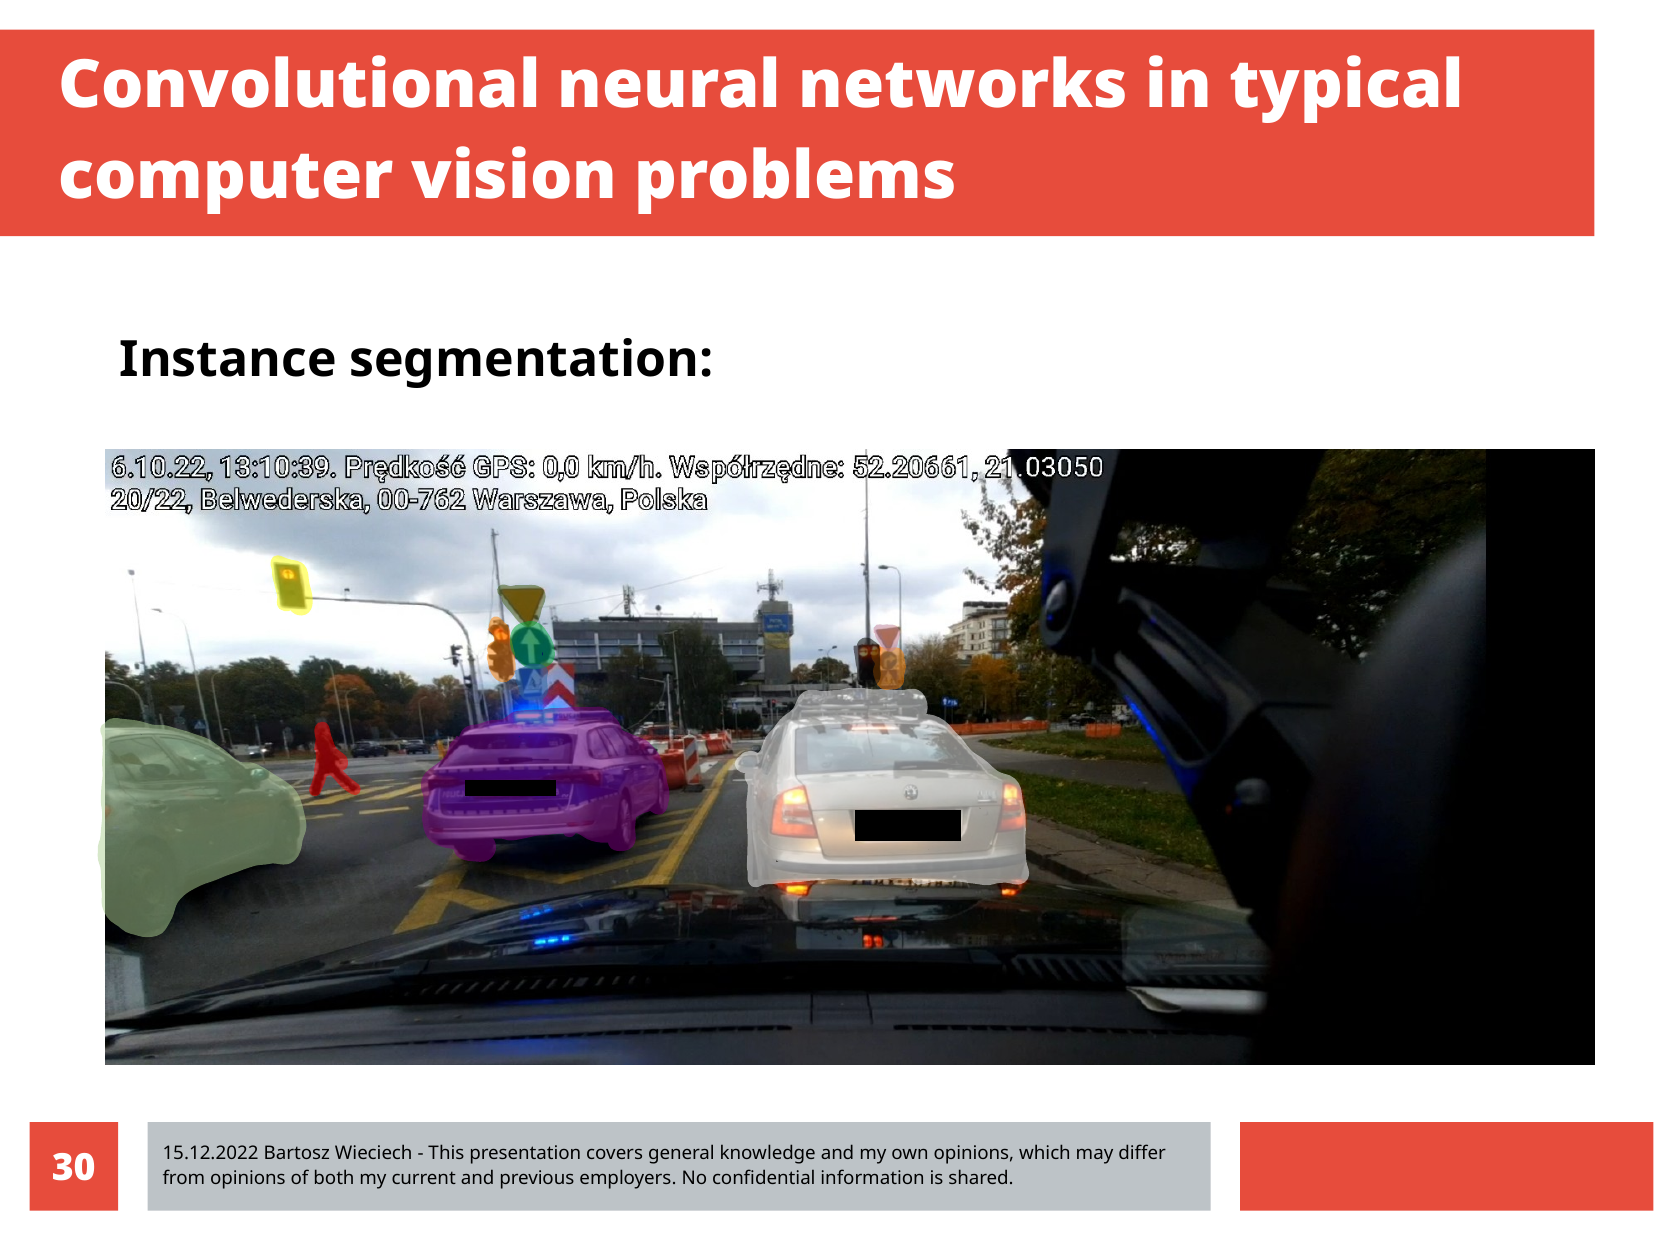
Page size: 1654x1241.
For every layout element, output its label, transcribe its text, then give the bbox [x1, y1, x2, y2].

picture [105, 449, 1595, 1066]
text_box [855, 810, 961, 841]
text_box Instance segmentation: [105, 315, 1576, 406]
text_box [515, 655, 525, 666]
title Convolutional neural networks in typical computer vision problems [58, 70, 1594, 218]
text_box [465, 780, 556, 796]
text_box [511, 622, 555, 667]
